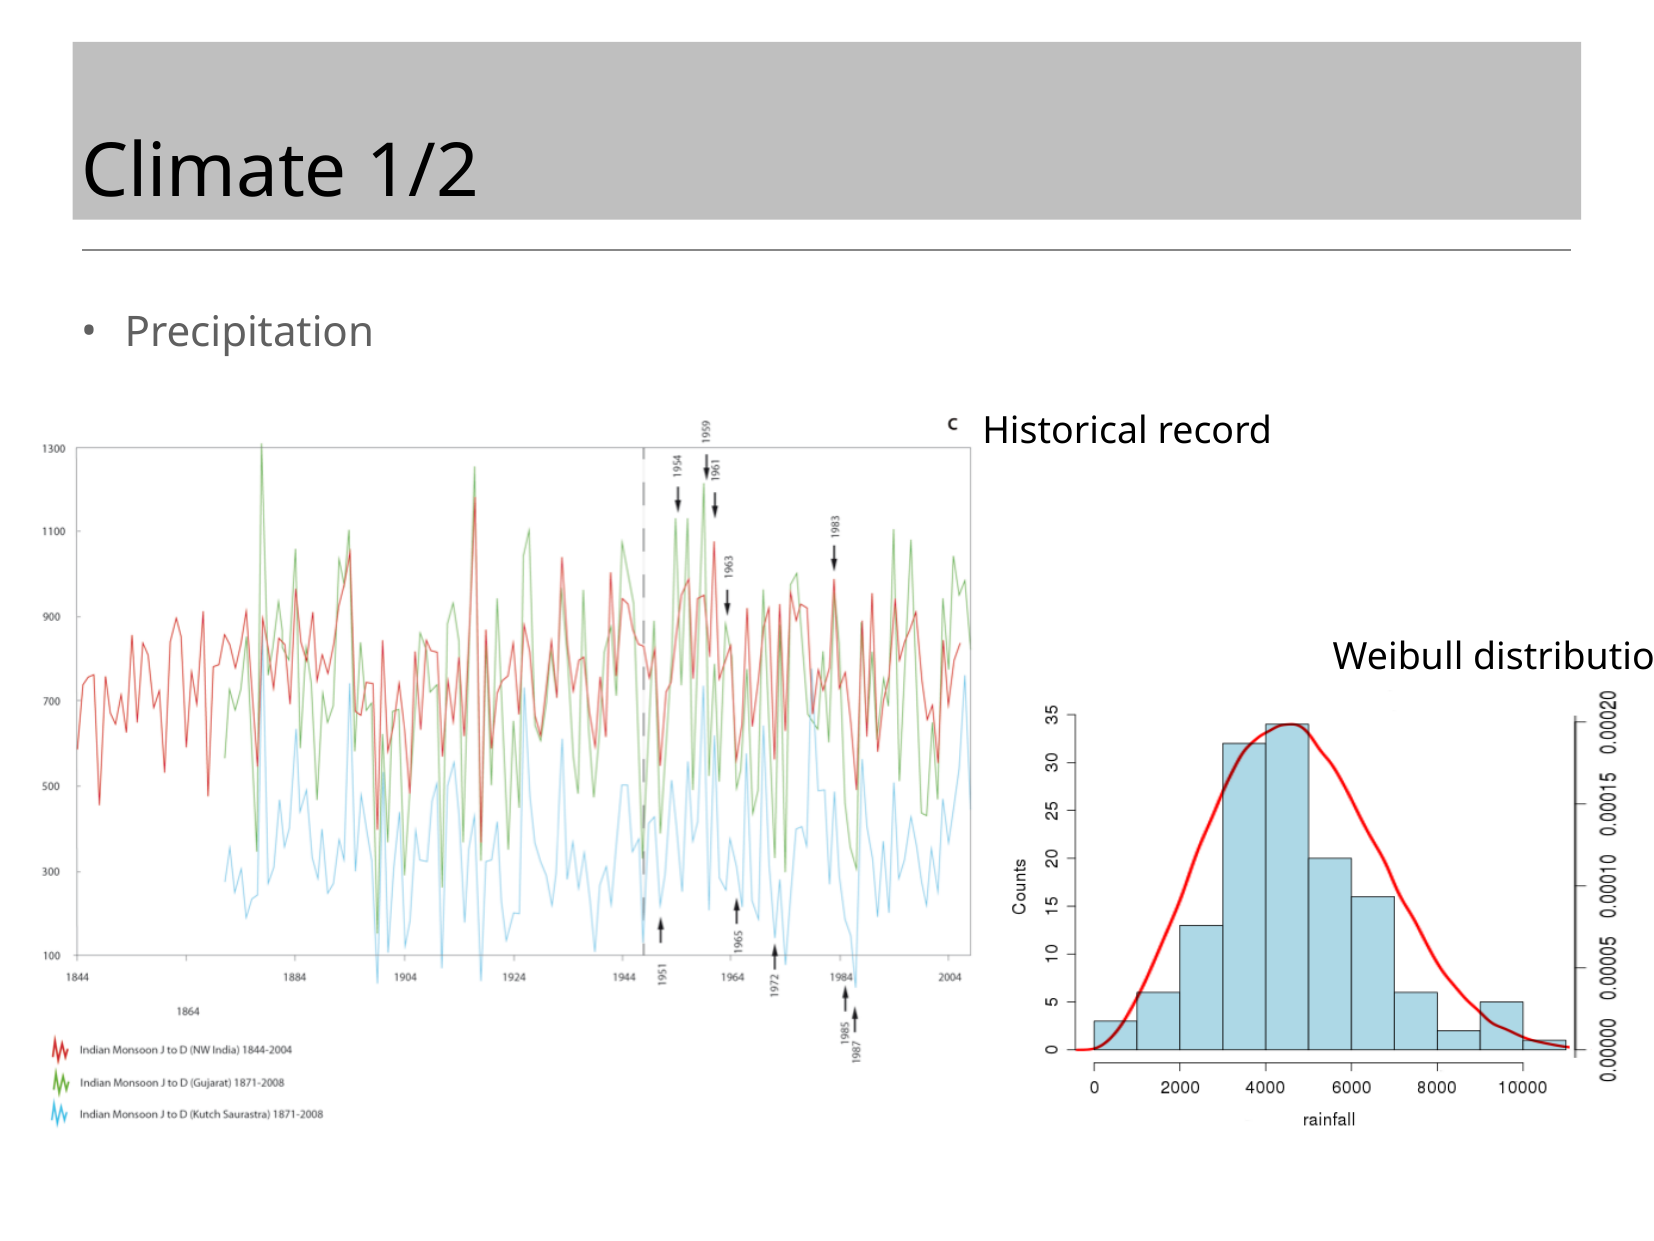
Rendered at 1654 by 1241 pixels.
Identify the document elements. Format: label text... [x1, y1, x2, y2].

picture [1010, 688, 1625, 1131]
list Precipitation [72, 295, 1582, 1131]
text_box Weibull distribution [1319, 631, 1654, 677]
title Climate 1/2 [72, 41, 1582, 220]
text_box Historical record [969, 405, 1273, 451]
picture [32, 410, 989, 1131]
